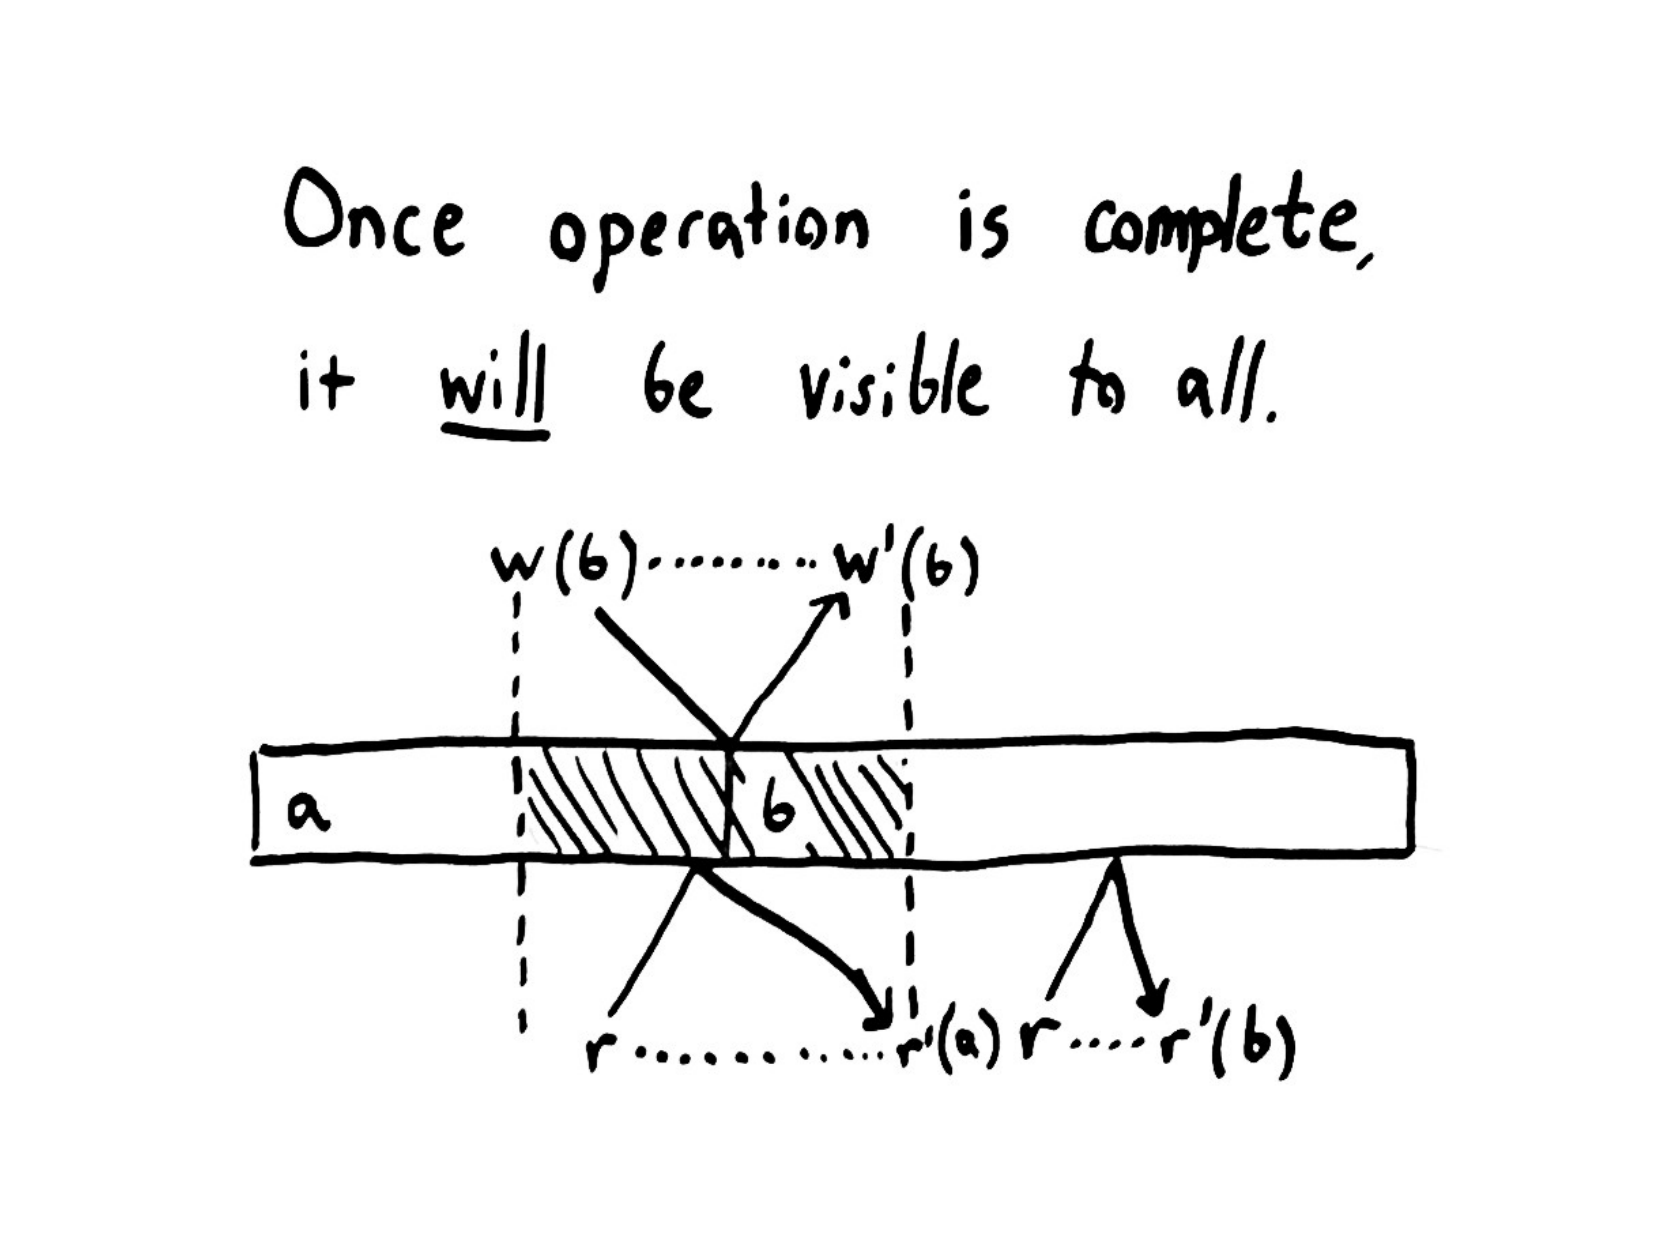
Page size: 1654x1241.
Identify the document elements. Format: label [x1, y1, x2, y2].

picture [197, 149, 1471, 1128]
